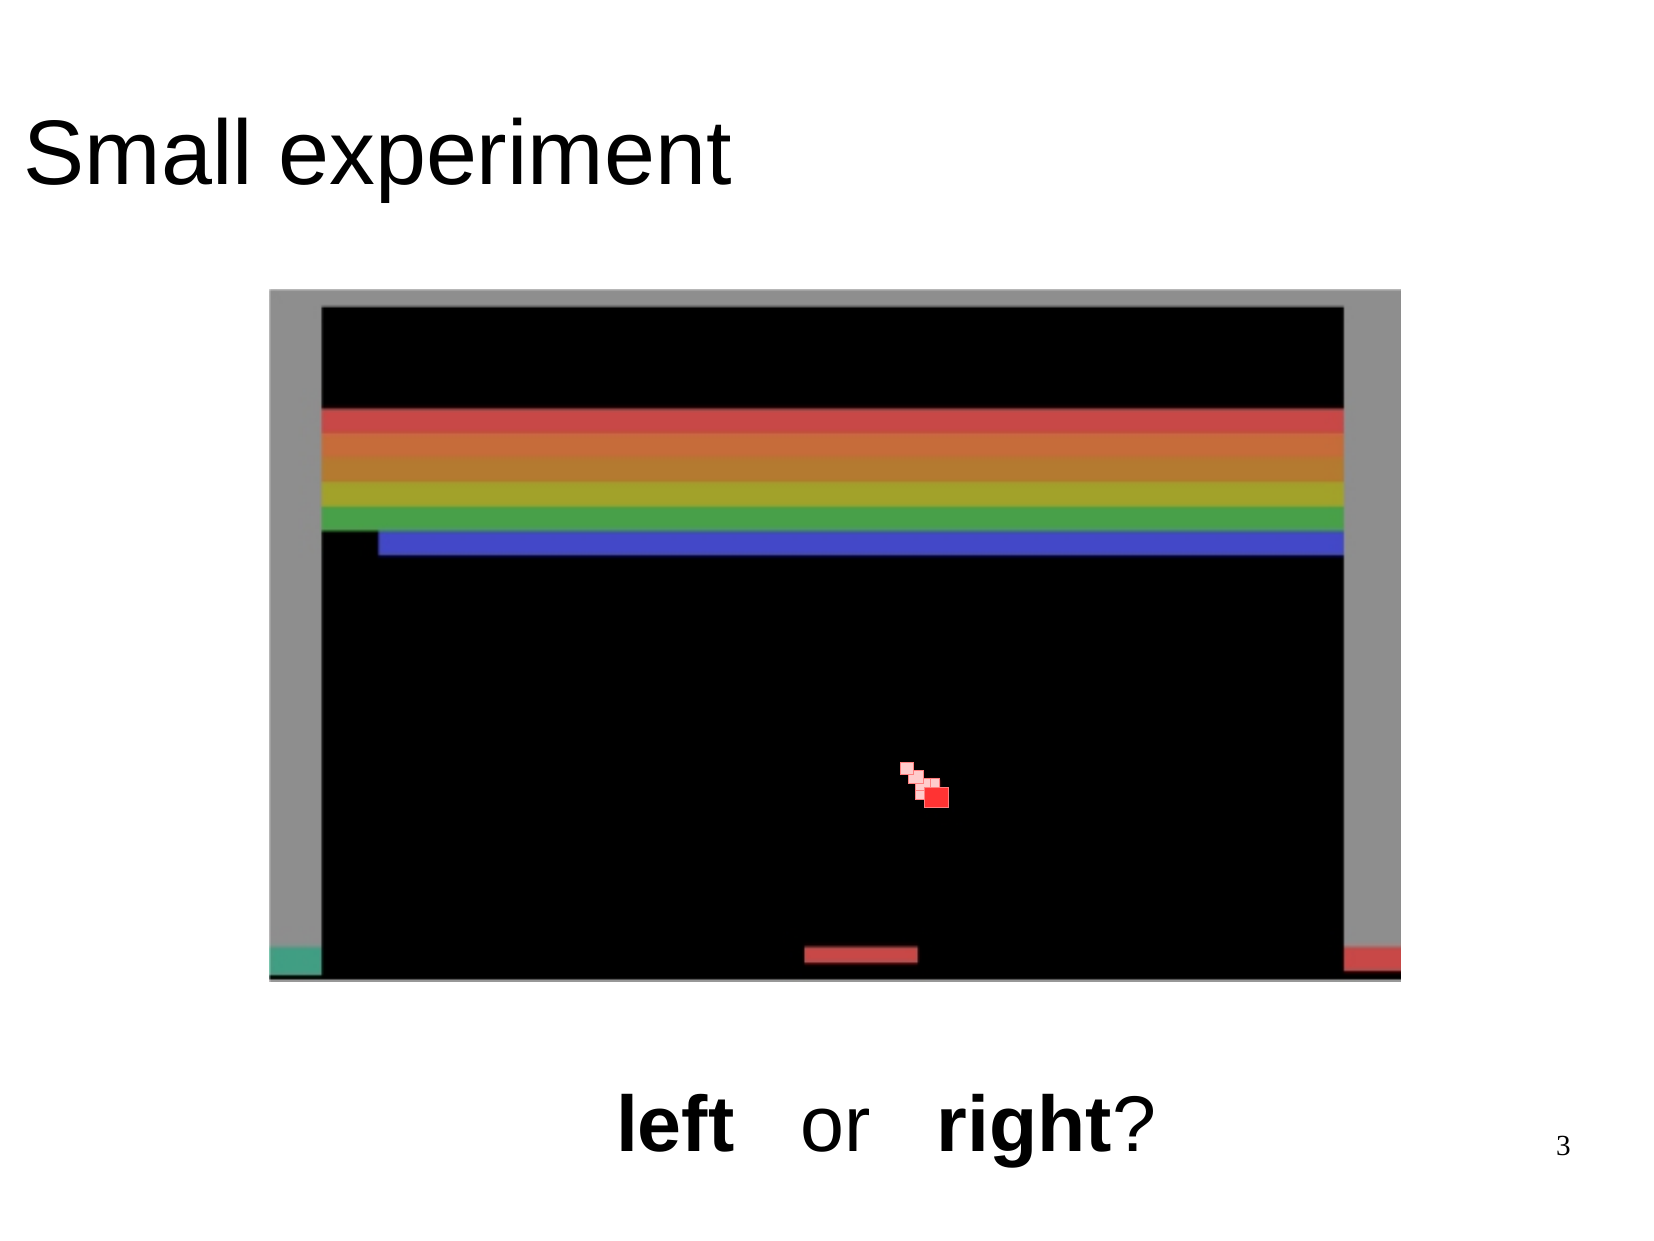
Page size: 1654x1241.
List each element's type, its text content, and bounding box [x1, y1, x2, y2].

text_box [900, 762, 949, 808]
picture [269, 289, 1401, 982]
title Small experiment [23, 49, 1512, 257]
list left or right? [560, 1080, 1164, 1171]
